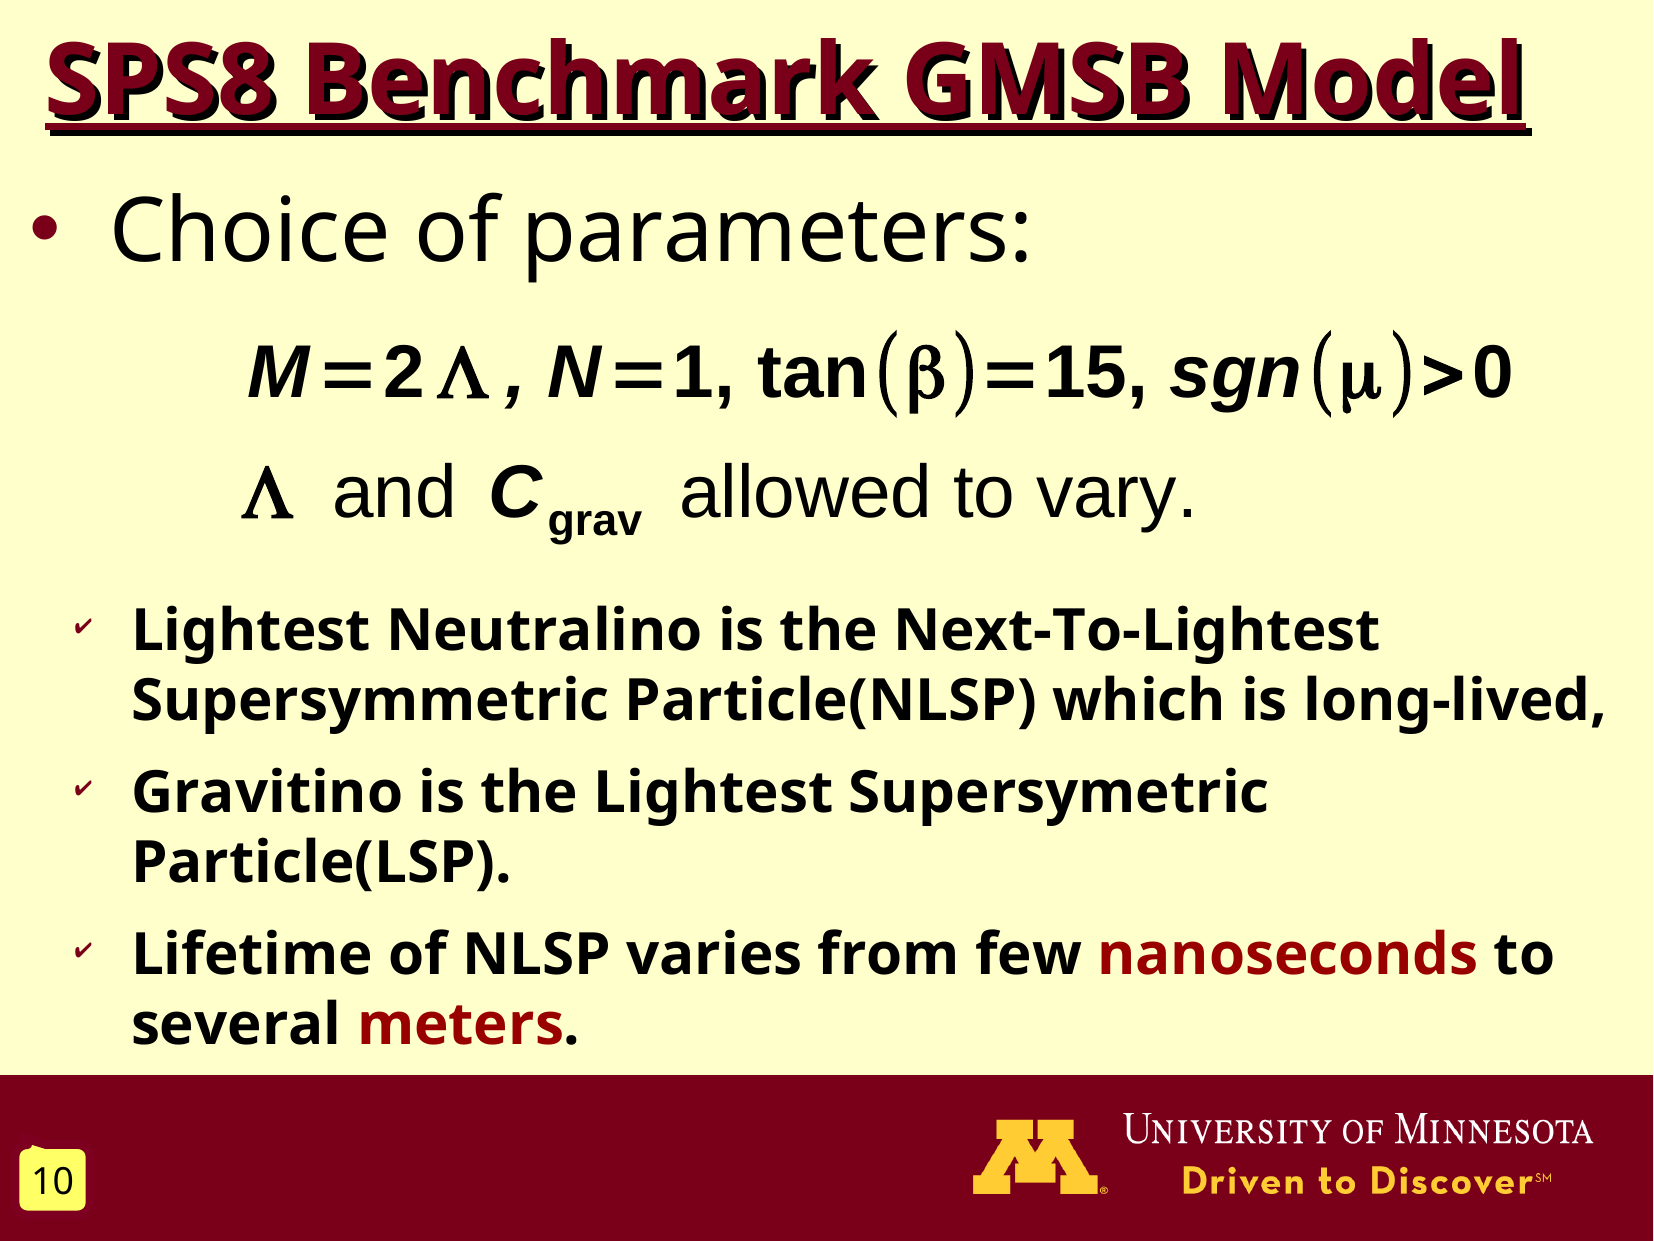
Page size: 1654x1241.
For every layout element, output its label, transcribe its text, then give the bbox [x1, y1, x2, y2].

chart [232, 450, 1199, 546]
picture [0, 1075, 1654, 1241]
list Choice of parameters: [15, 165, 1621, 571]
list Lightest Neutralino is the Next-To-Lightest Supersymmetric Particle(NLSP) which is long-lived, Gravitino is the Lightest Supersymetric Particle(LSP). Lifetime of NLSP varies from few nanoseconds to several meters. [60, 585, 1636, 1066]
chart [240, 323, 1522, 421]
text_box 10 [15, 1137, 91, 1216]
title SPS8 Benchmark GMSB Model [30, 7, 1653, 143]
